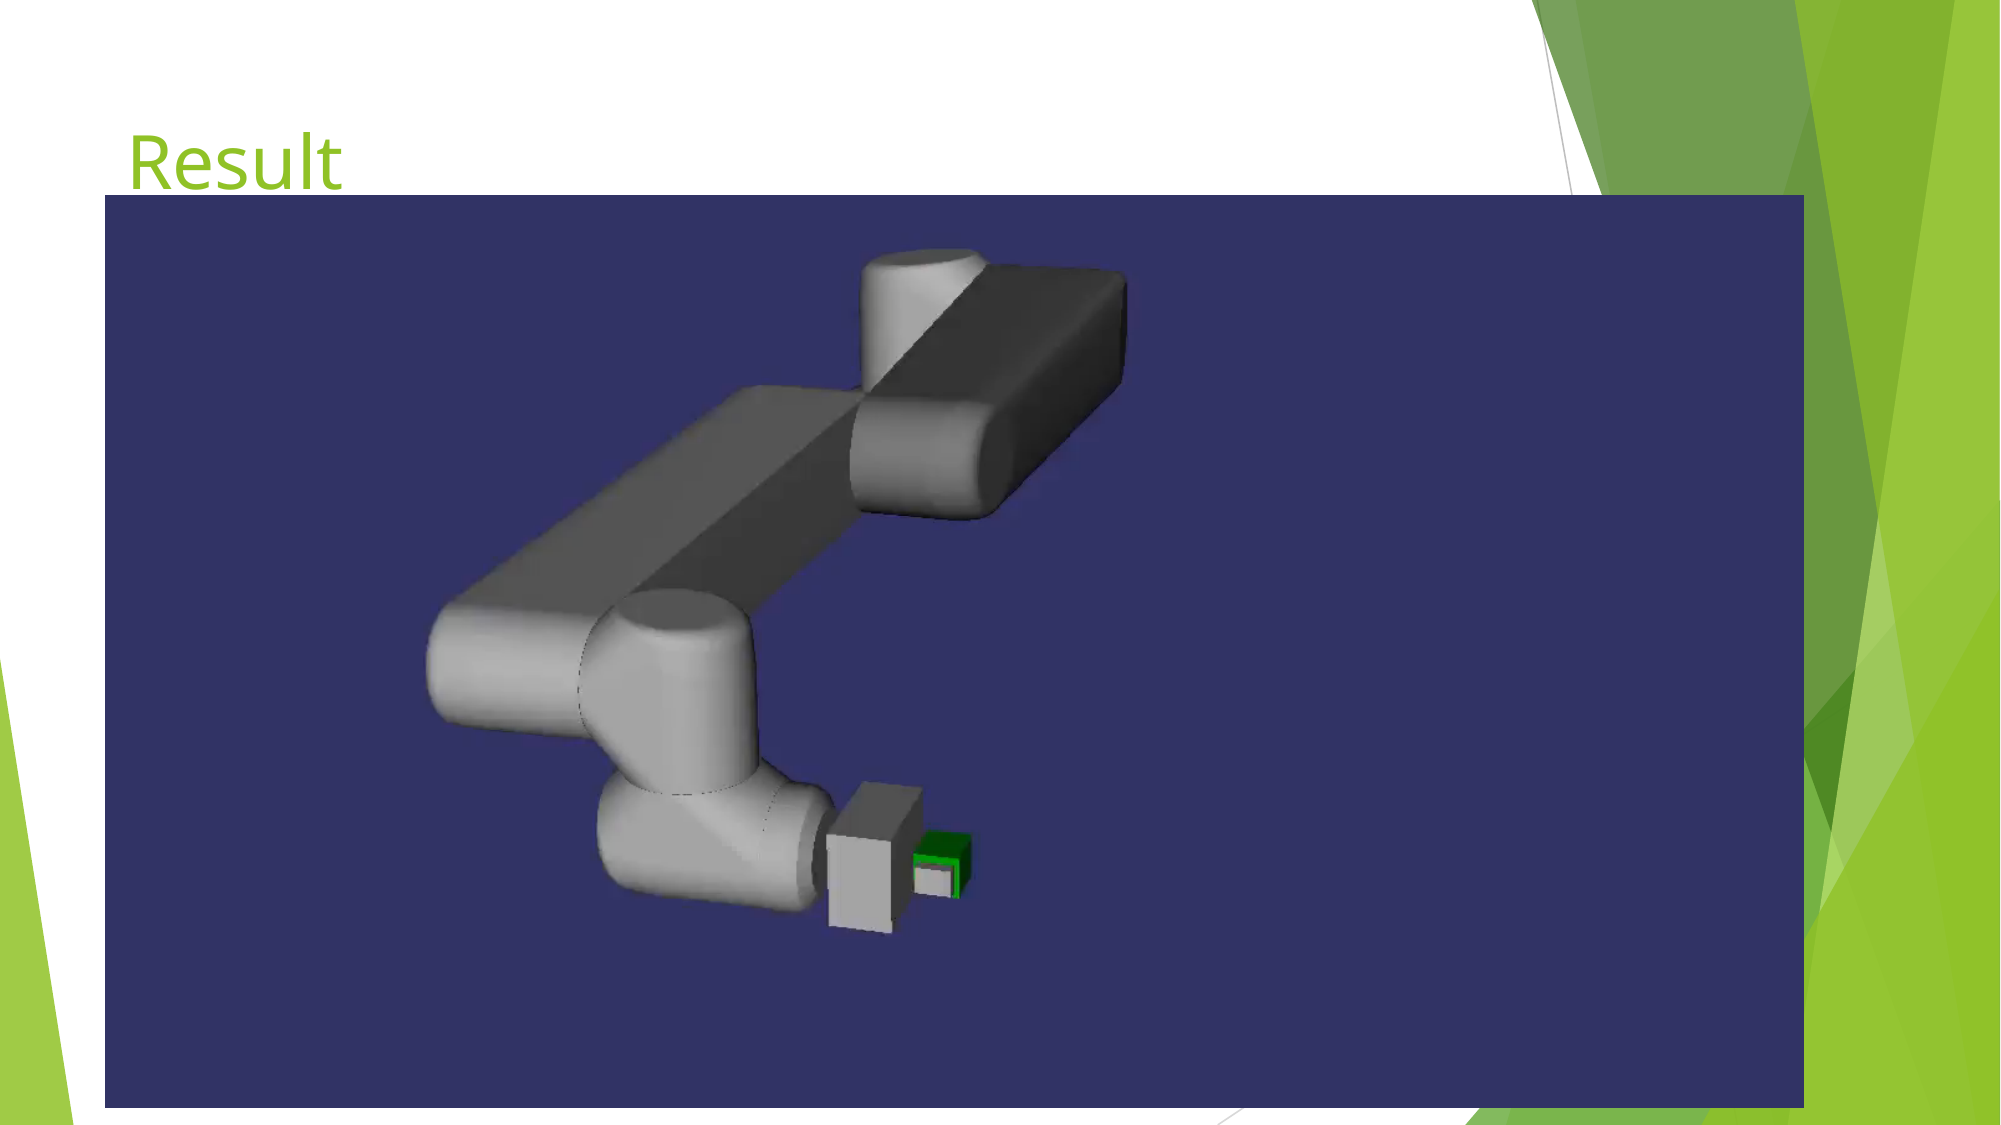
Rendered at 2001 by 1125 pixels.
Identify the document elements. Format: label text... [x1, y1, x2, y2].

text_box [105, 195, 1805, 1109]
title Result [111, 99, 1522, 195]
